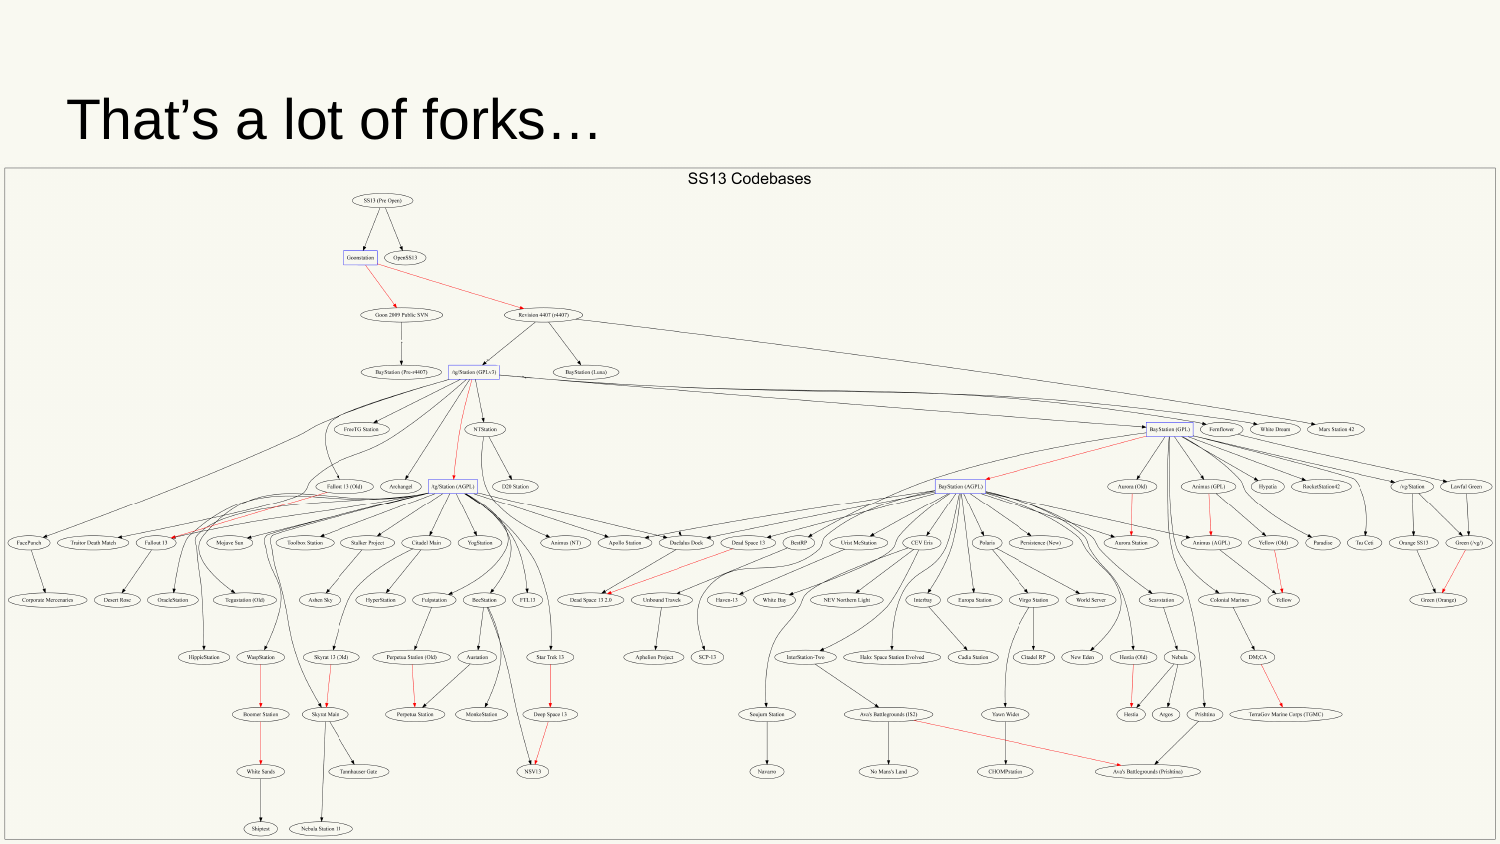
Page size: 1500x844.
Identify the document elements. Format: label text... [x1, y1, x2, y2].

picture [0, 163, 1500, 844]
title That’s a lot of forks… [51, 72, 1449, 163]
